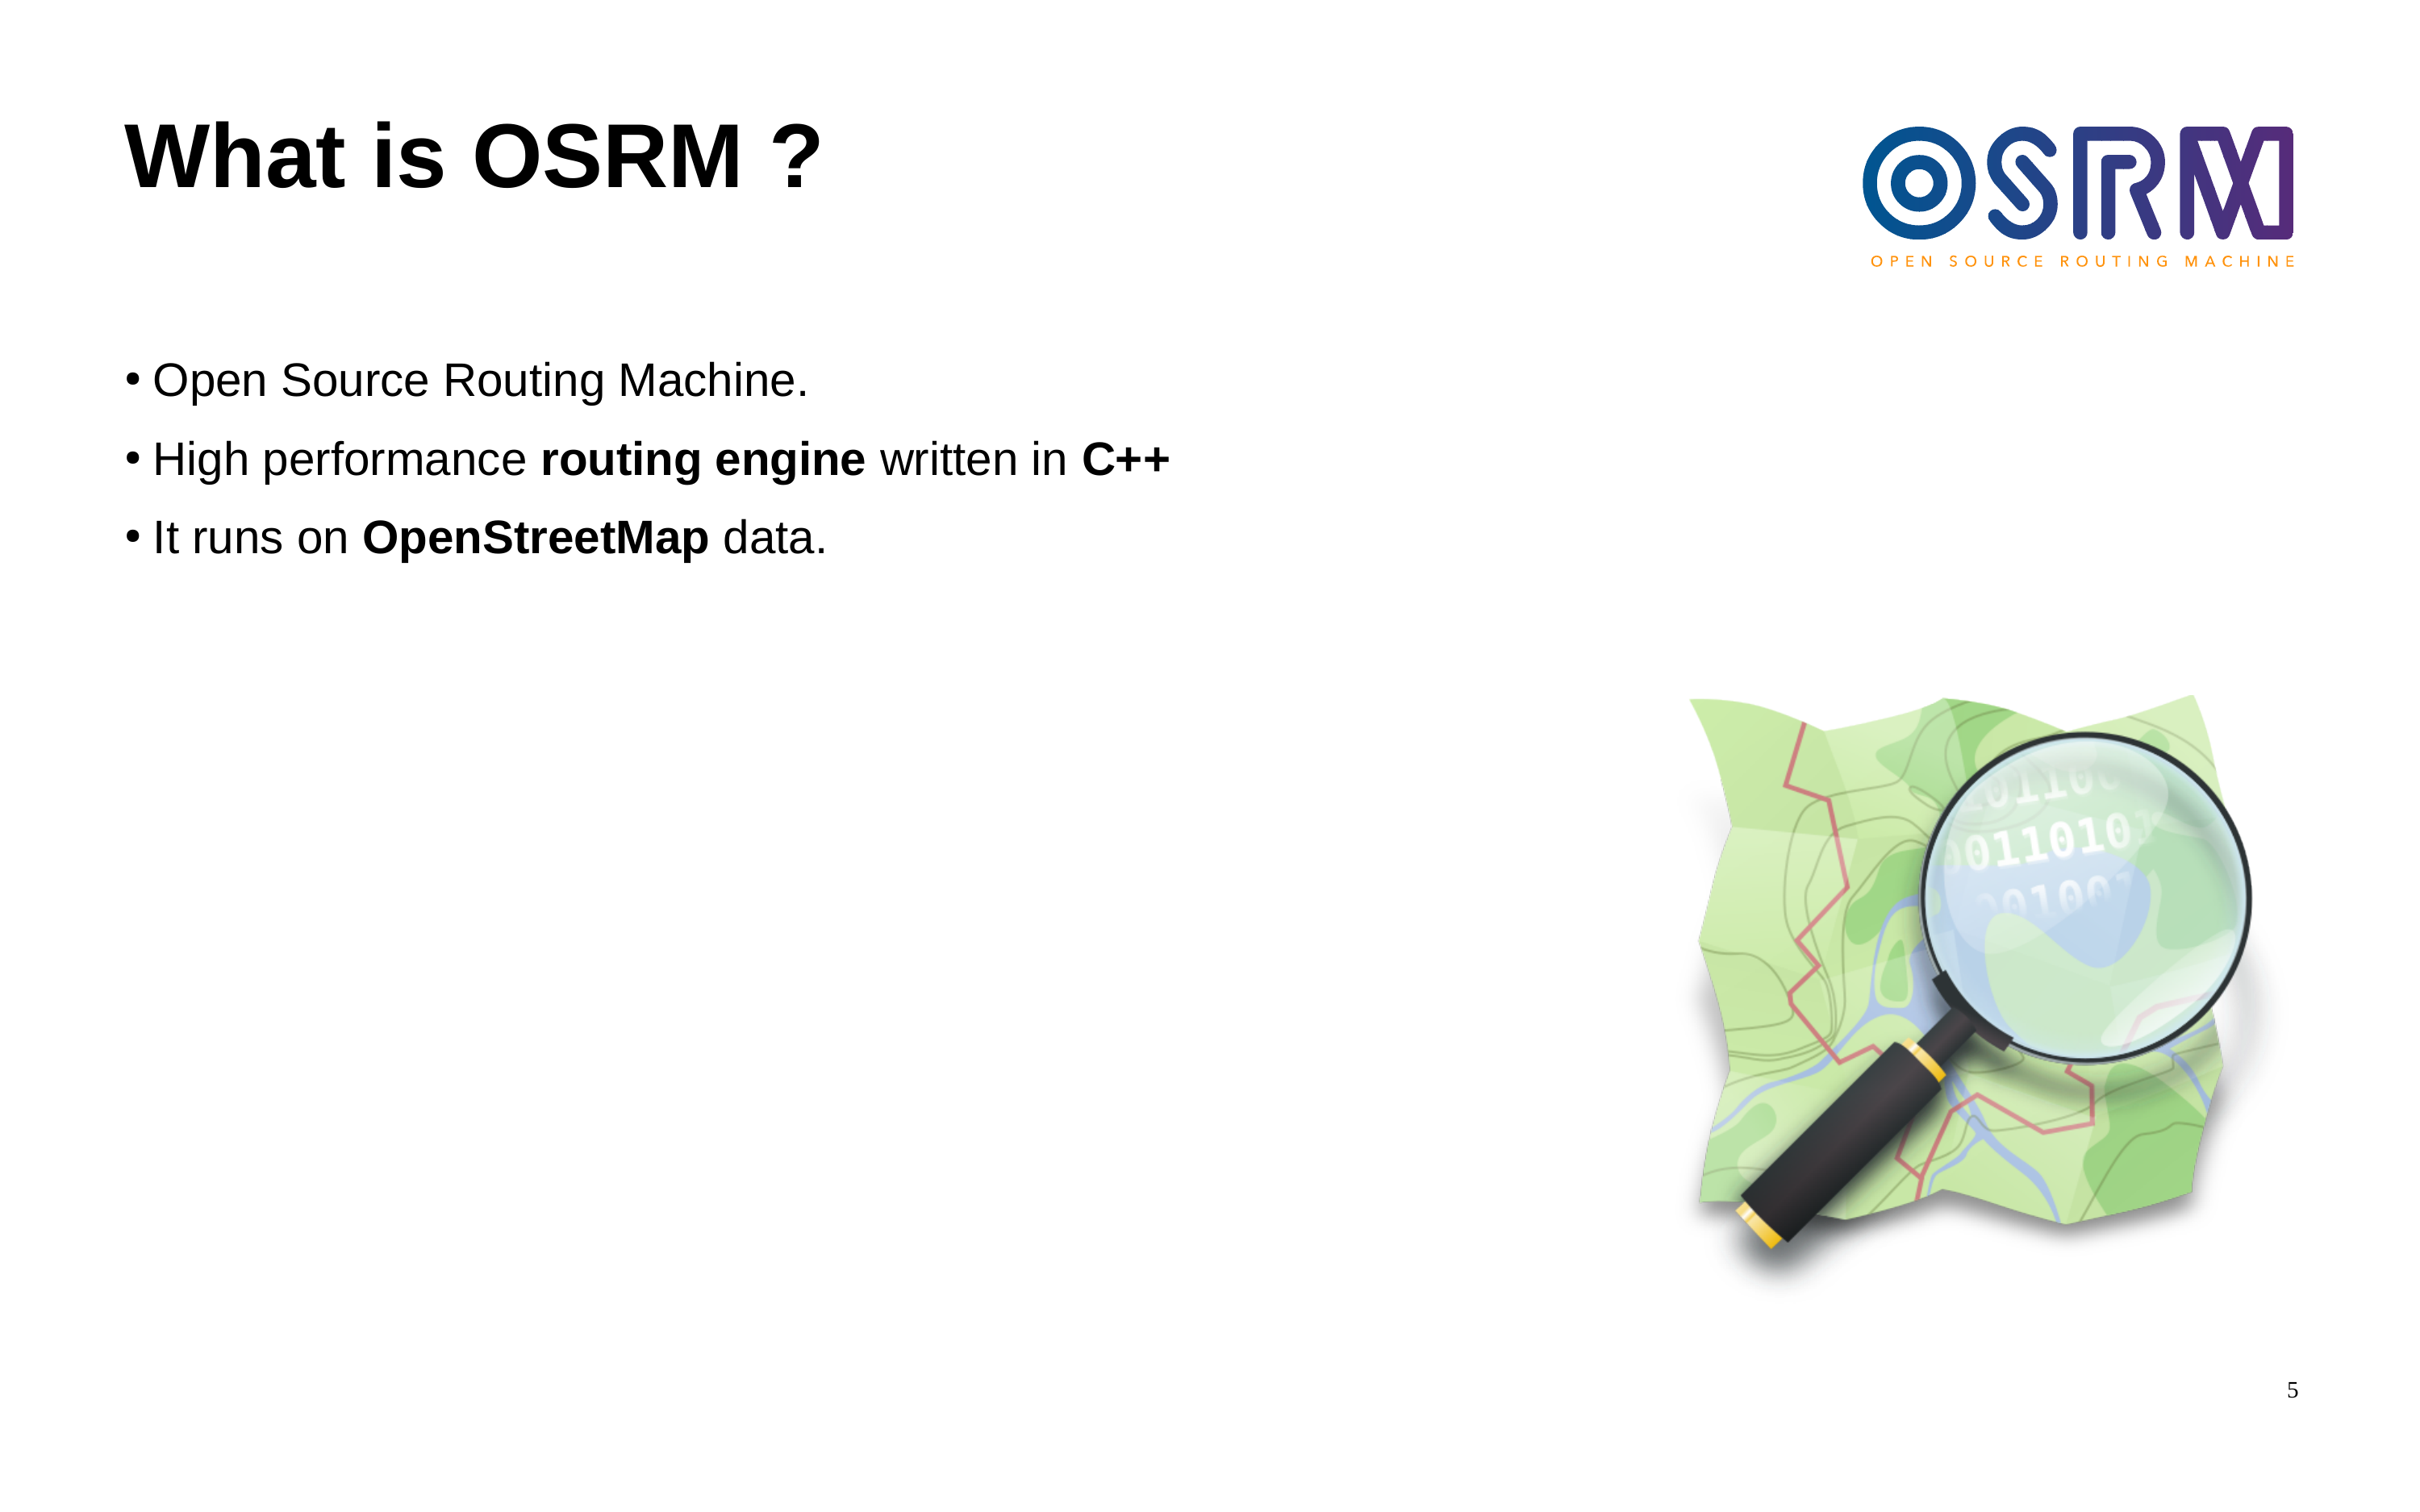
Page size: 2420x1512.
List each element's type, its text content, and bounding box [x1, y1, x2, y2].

picture [1856, 122, 2300, 273]
text_box What is OSRM ? [112, 61, 1005, 251]
text_box Open Source Routing Machine. High performance routing engine written in C++ It runs on OpenStreetMap data. [112, 322, 1715, 570]
picture [1653, 695, 2300, 1341]
